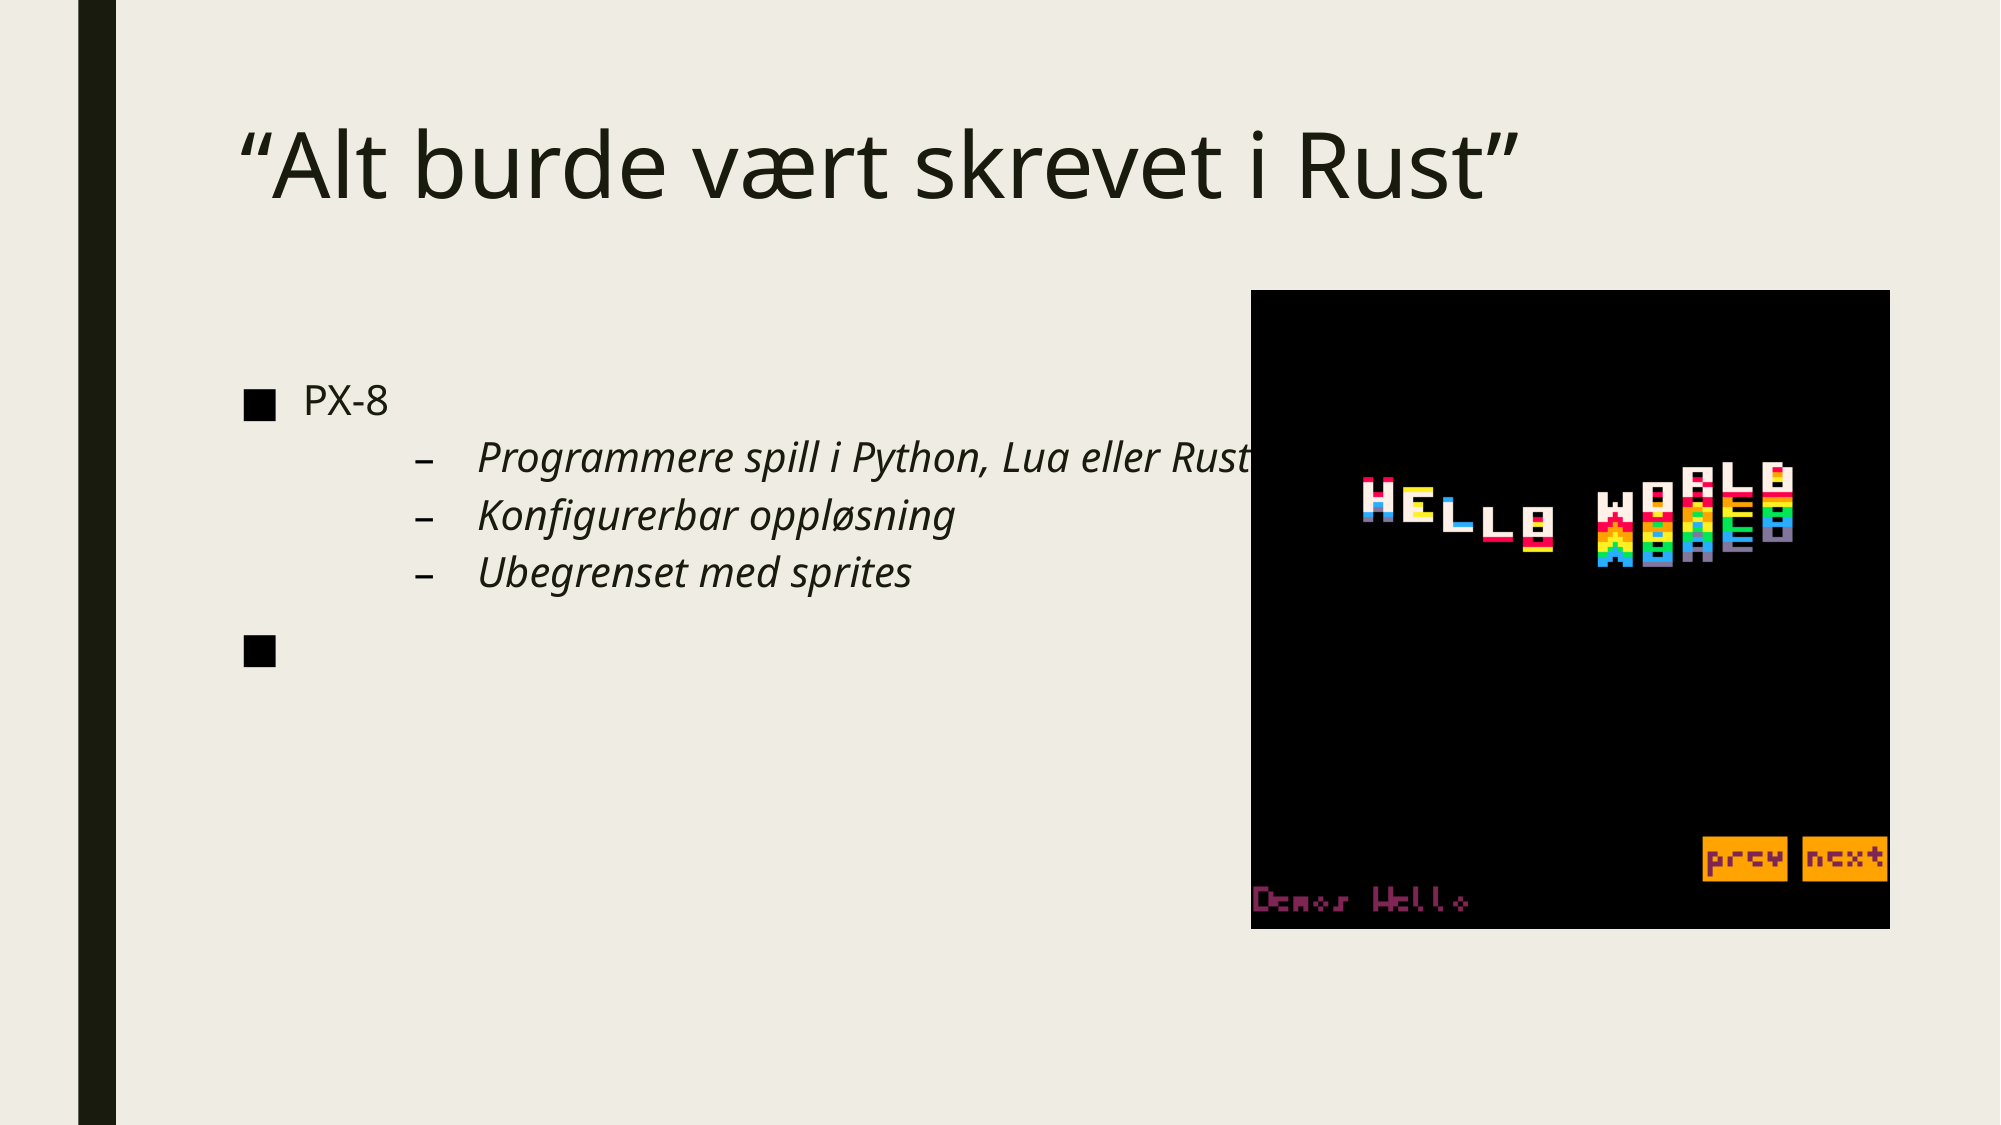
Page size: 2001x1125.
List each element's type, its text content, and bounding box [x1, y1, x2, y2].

title “Alt burde vært skrevet i Rust” [225, 112, 1801, 357]
list PX-8 Programmere spill i Python, Lua eller Rust (!) Konfigurerbar oppløsning Ubegrenset med sprites [225, 370, 1801, 958]
picture [1251, 290, 1890, 929]
